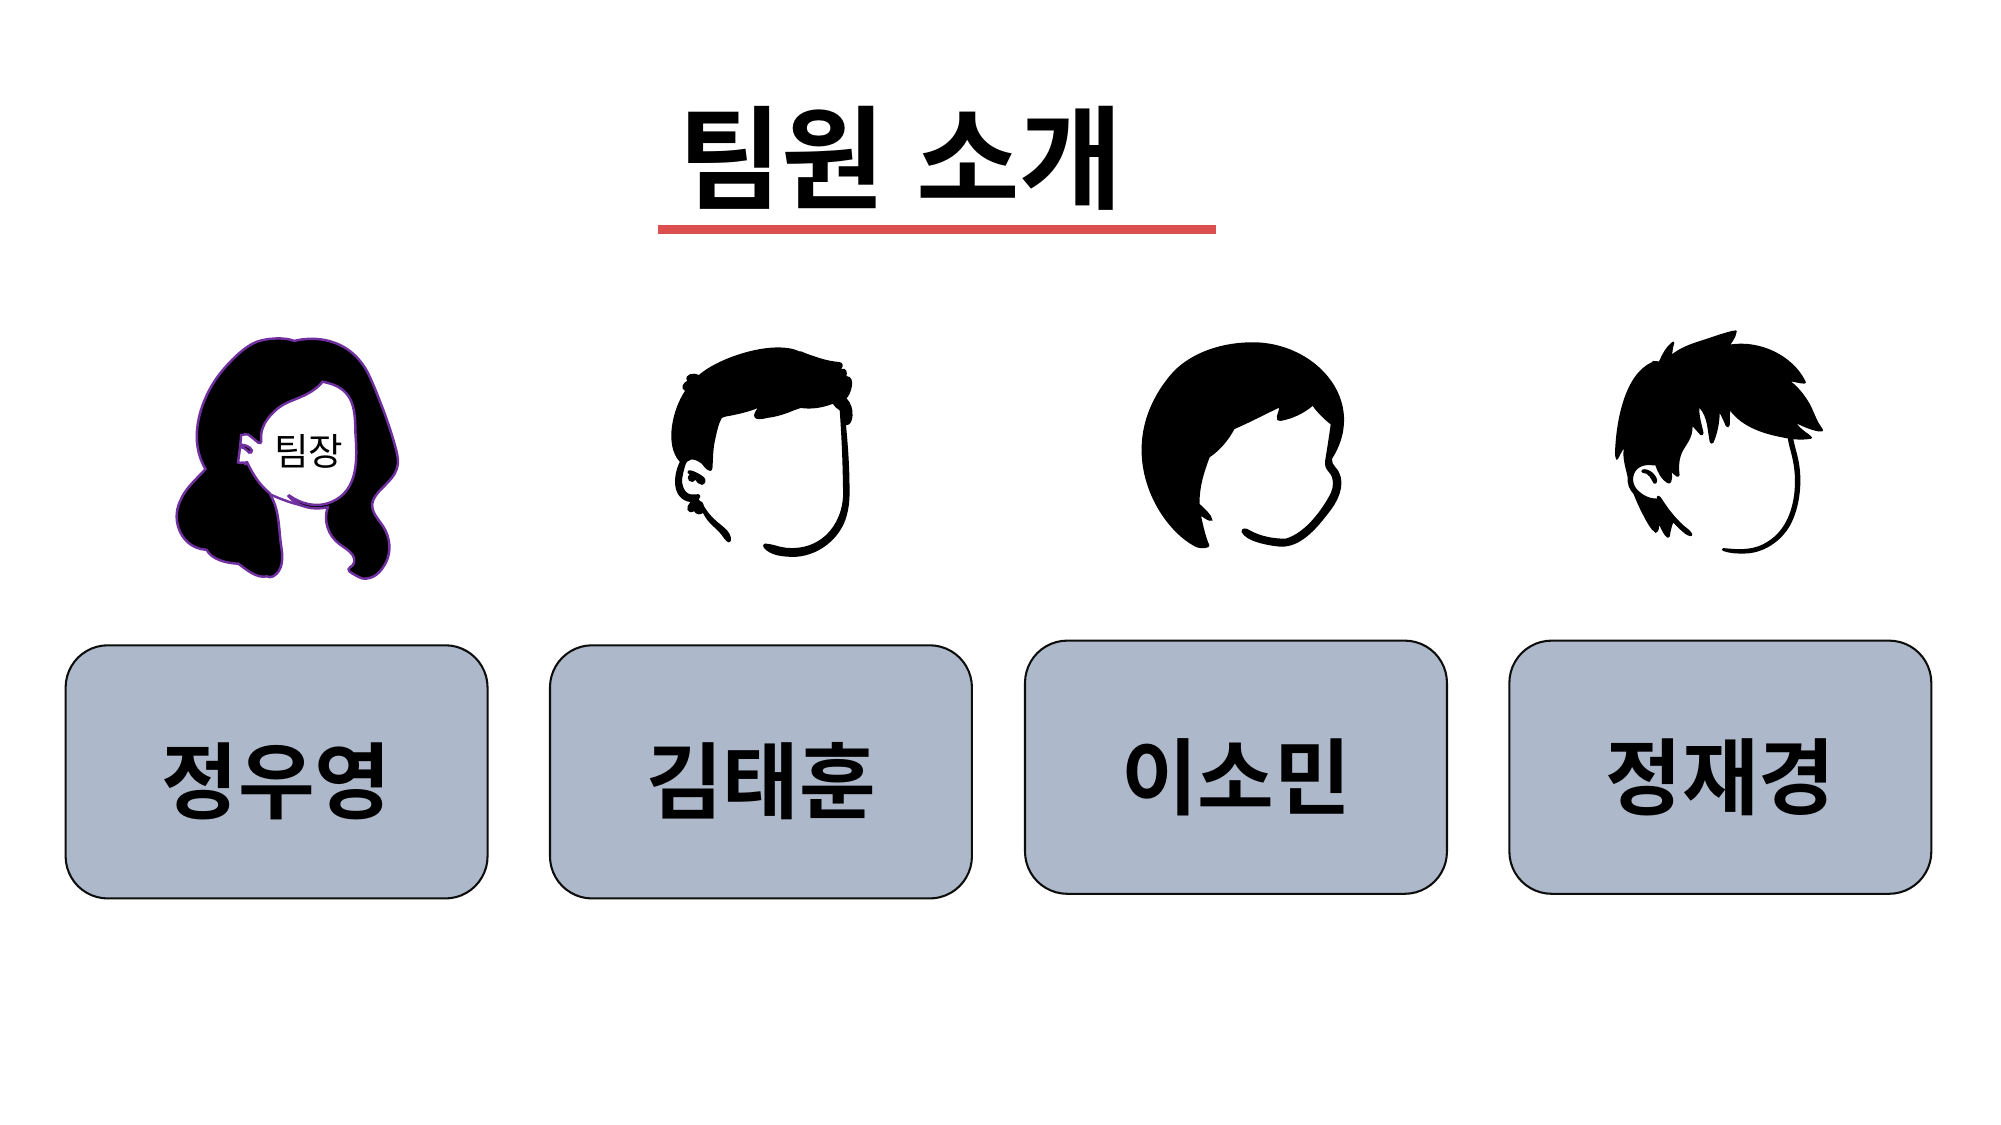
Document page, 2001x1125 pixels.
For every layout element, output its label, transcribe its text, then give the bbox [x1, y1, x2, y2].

text_box 정재경 [1509, 640, 1932, 894]
picture [662, 337, 862, 565]
title 팀원 소개 [663, 47, 1281, 281]
text_box 정우영 [65, 645, 488, 899]
text_box 팀장 [259, 420, 378, 482]
picture [1606, 323, 1831, 563]
picture [1128, 324, 1364, 564]
text_box 이소민 [1025, 640, 1447, 894]
text_box 김태훈 [549, 645, 972, 899]
picture [160, 324, 408, 591]
